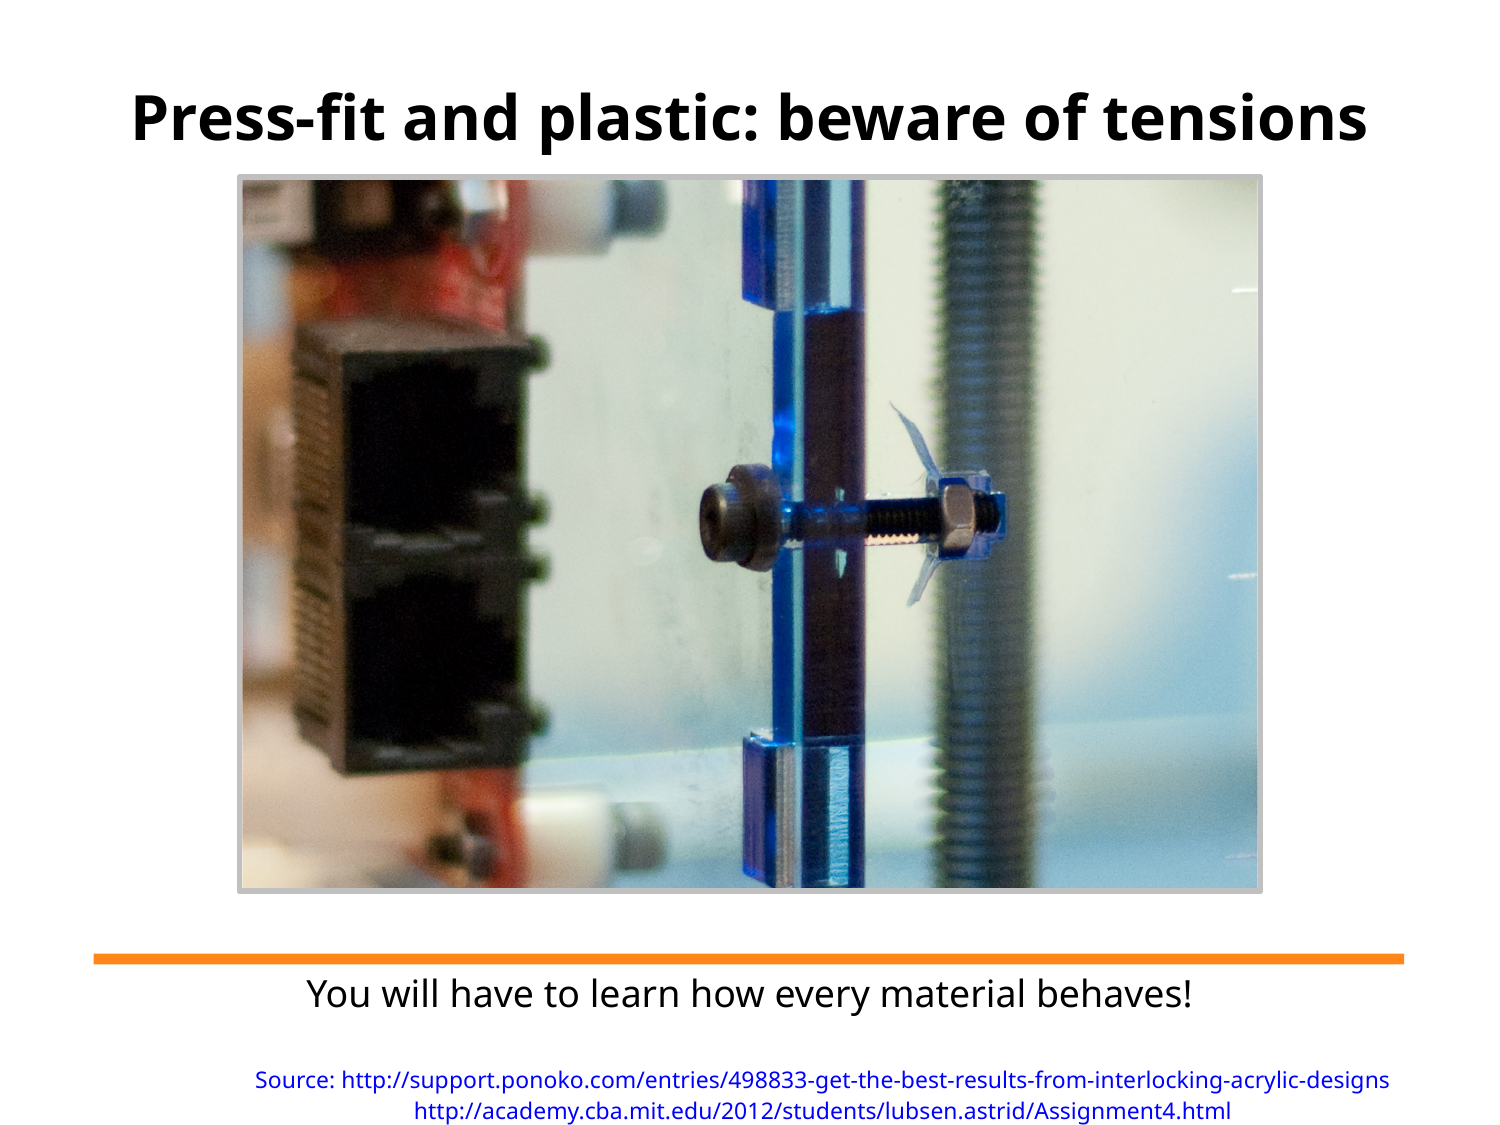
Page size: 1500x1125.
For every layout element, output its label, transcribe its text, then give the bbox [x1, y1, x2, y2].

text_box You will have to learn how every material behaves! [236, 960, 1264, 1020]
picture [0, 0, 1500, 1125]
title Press-fit and plastic: beware of tensions [75, 44, 1426, 188]
text_box Source: http://support.ponoko.com/entries/498833-get-the-best-results-from-interlocking-acrylic-designs http://academy.cba.mit.edu/2012/students/lubsen.astrid/Assignment4.html [240, 1056, 1260, 1123]
